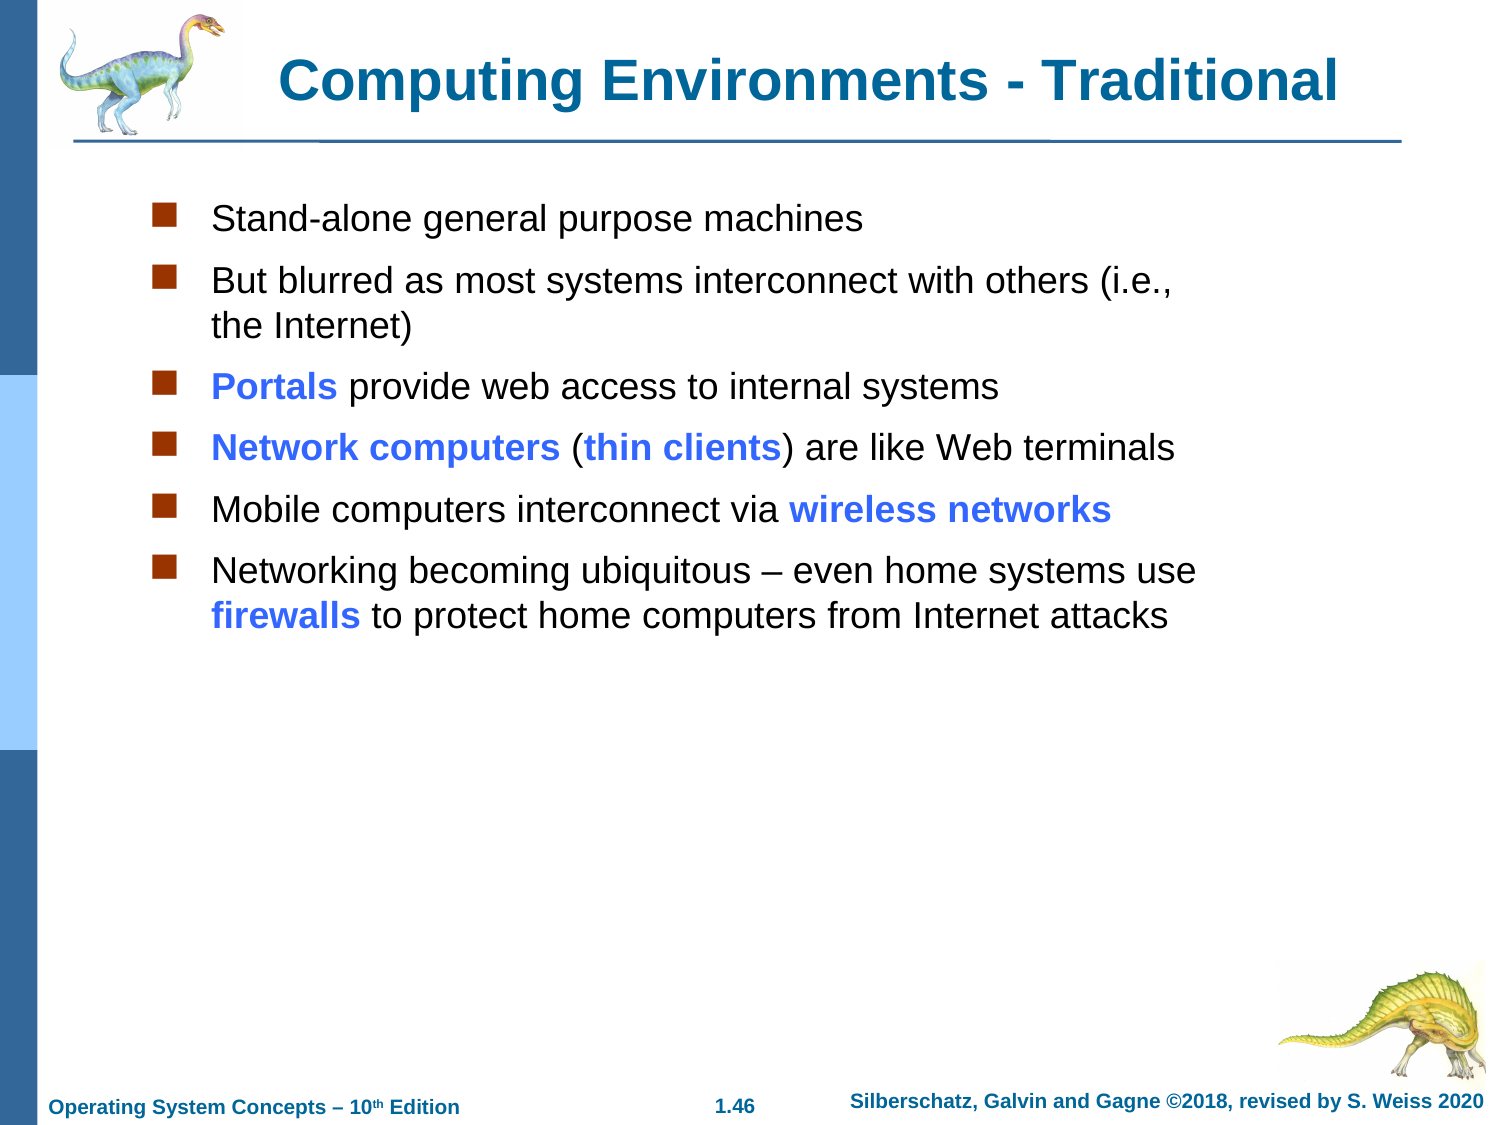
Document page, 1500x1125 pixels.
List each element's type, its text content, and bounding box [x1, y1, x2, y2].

text_box Stand-alone general purpose machines But blurred as most systems interconnect with others (i.e., the Internet) Portals provide web access to internal systems Network computers (thin clients) are like Web terminals Mobile computers interconnect via wireless networks Networking becoming ubiquitous – even home systems use firewalls to protect home computers from Internet attacks [140, 186, 1219, 930]
picture [1275, 959, 1486, 1090]
picture [46, 0, 243, 149]
text_box Computing Environments - Traditional [134, 24, 1485, 120]
